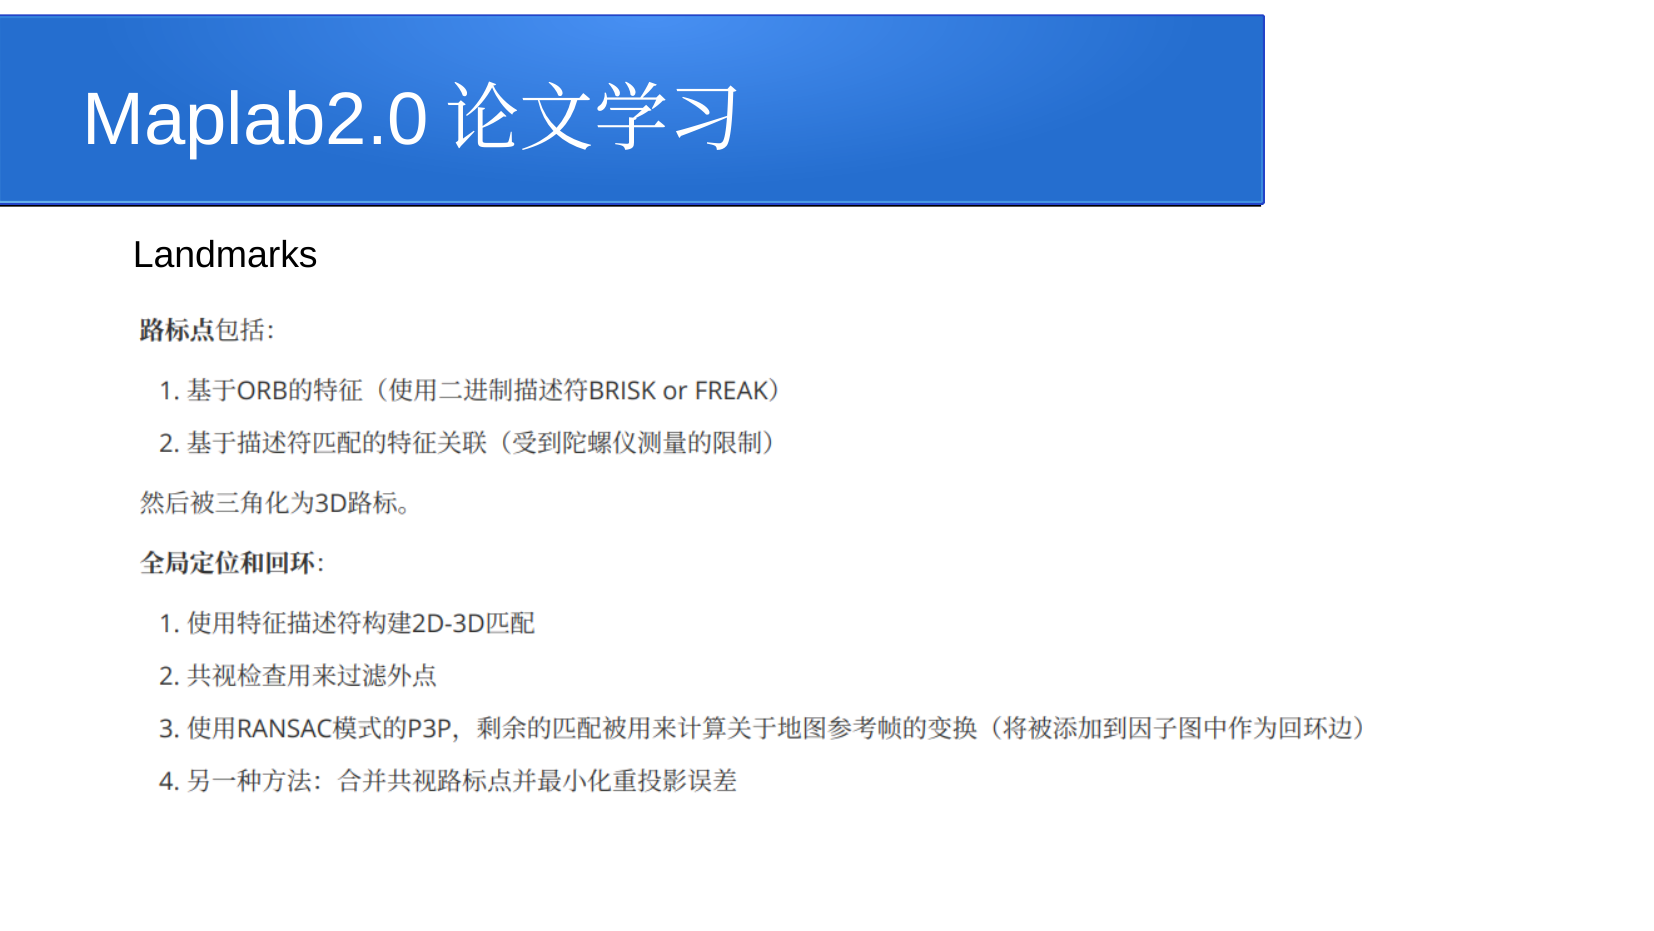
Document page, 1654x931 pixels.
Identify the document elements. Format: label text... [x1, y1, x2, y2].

picture [129, 298, 1402, 815]
title Maplab2.0论文学习 [82, 35, 1235, 189]
text_box Landmarks [118, 226, 532, 284]
